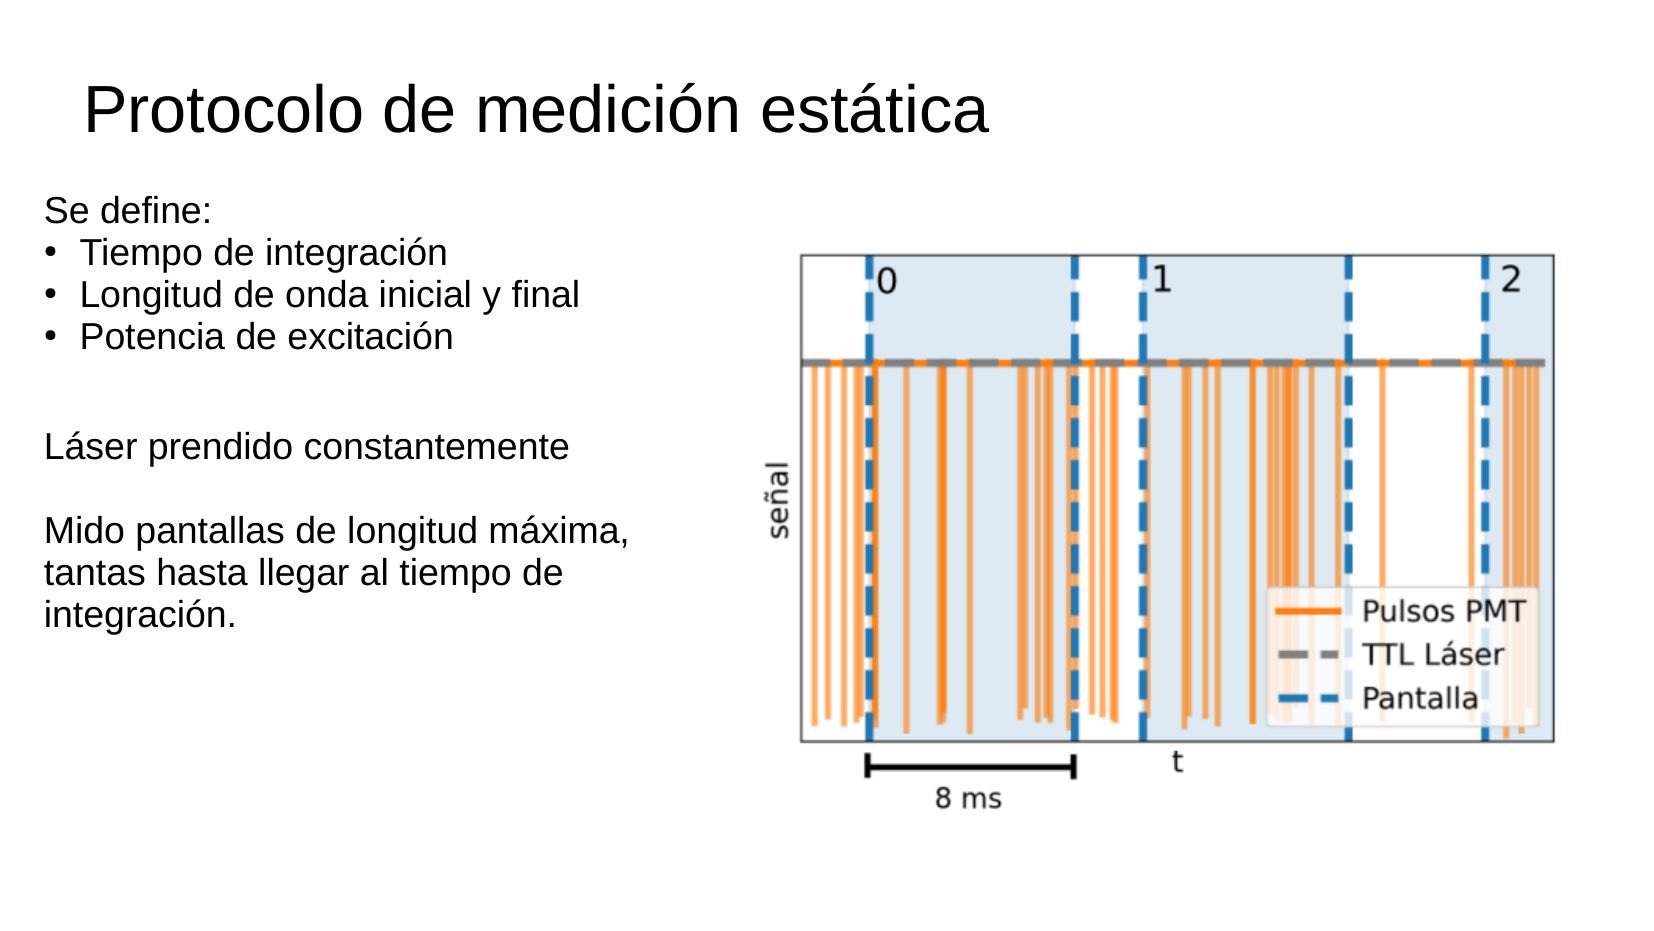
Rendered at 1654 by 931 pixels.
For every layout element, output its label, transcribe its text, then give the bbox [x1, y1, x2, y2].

picture [733, 213, 1583, 831]
title Protocolo de medición estática [83, 31, 1572, 187]
text_box Láser prendido constantemente Mido pantallas de longitud máxima, tantas hasta llegar al tiempo de integración. [29, 491, 729, 728]
text_box Se define: Tiempo de integración Longitud de onda inicial y final Potencia de excitación [29, 182, 729, 491]
